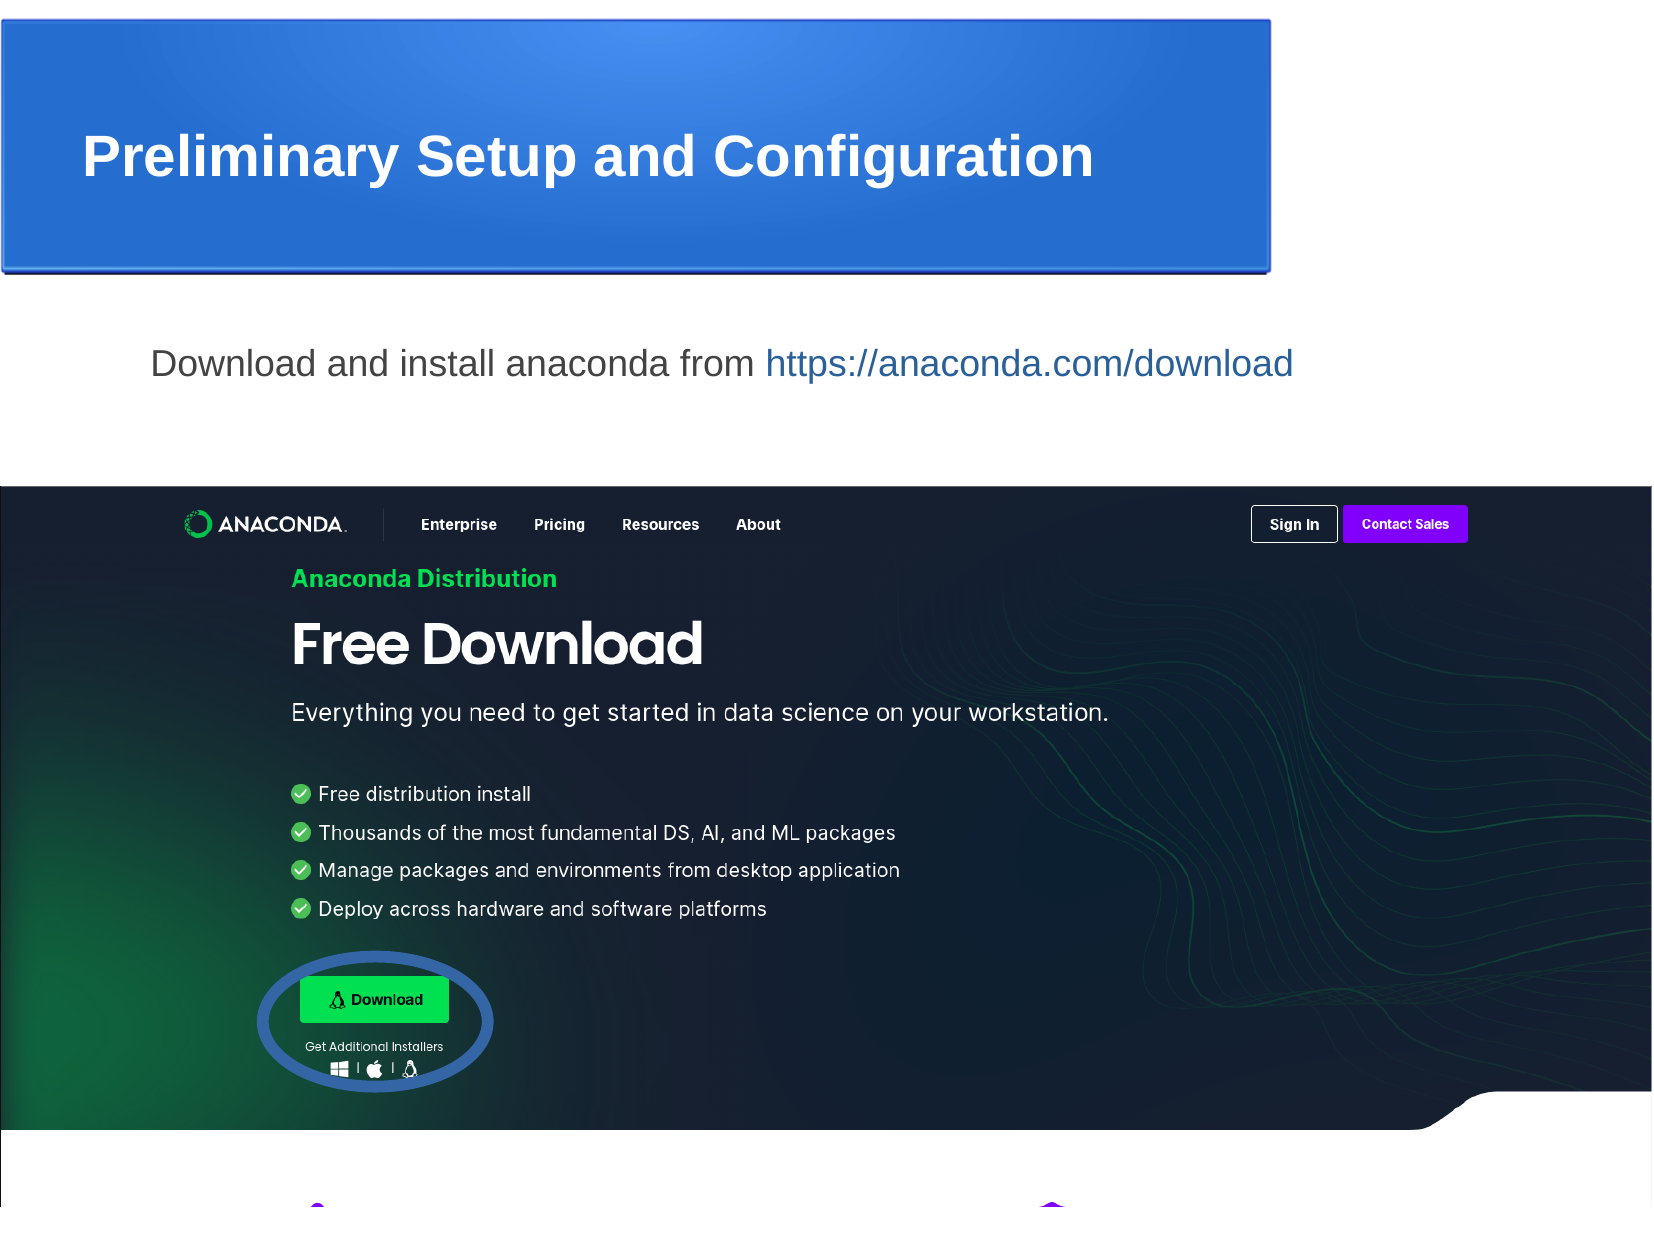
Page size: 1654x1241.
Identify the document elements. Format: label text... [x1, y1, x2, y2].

picture [0, 486, 1652, 1207]
text_box Download and install anaconda from https://anaconda.com/download [135, 324, 1481, 405]
picture [0, 17, 1275, 281]
text_box Preliminary Setup and Configuration [82, 49, 1571, 257]
